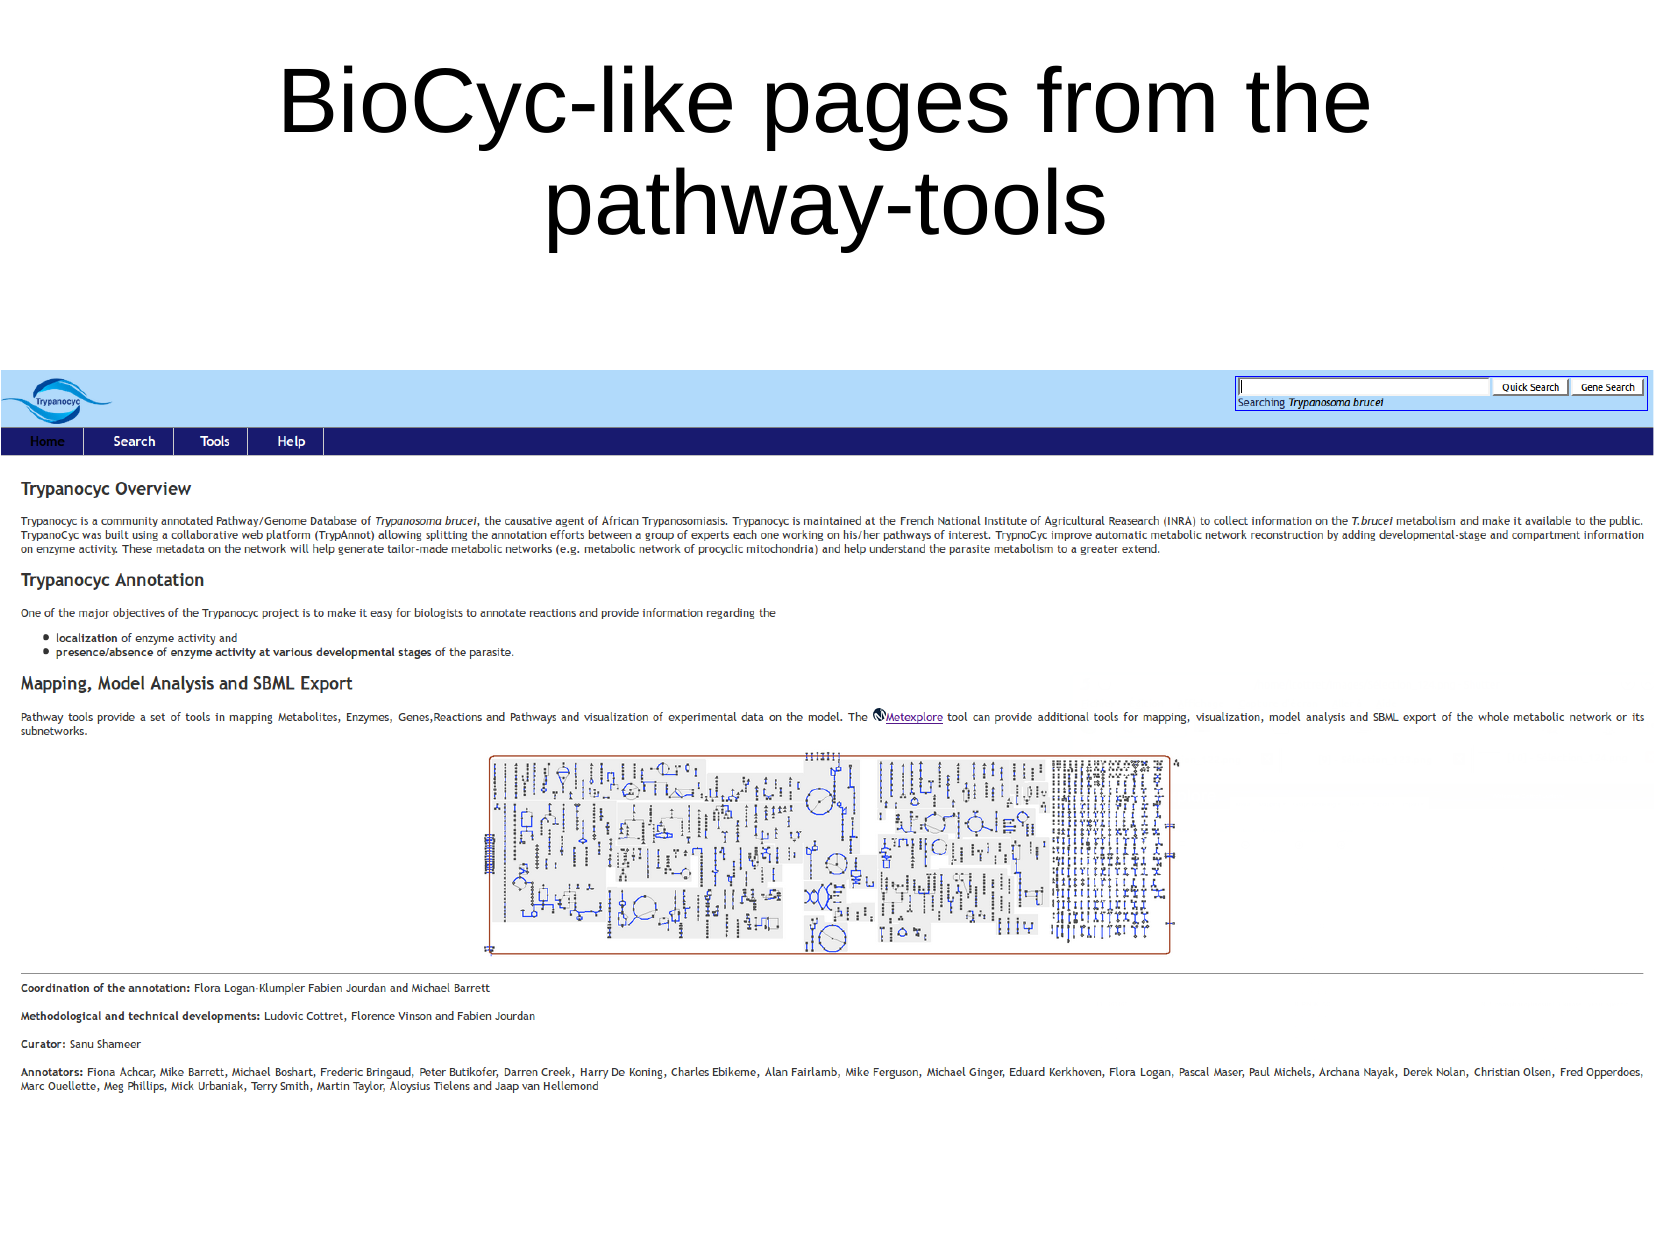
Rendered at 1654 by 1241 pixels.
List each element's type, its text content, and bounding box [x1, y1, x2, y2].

picture [1, 370, 1654, 1109]
title BioCyc-like pages from the pathway-tools [82, 49, 1570, 256]
